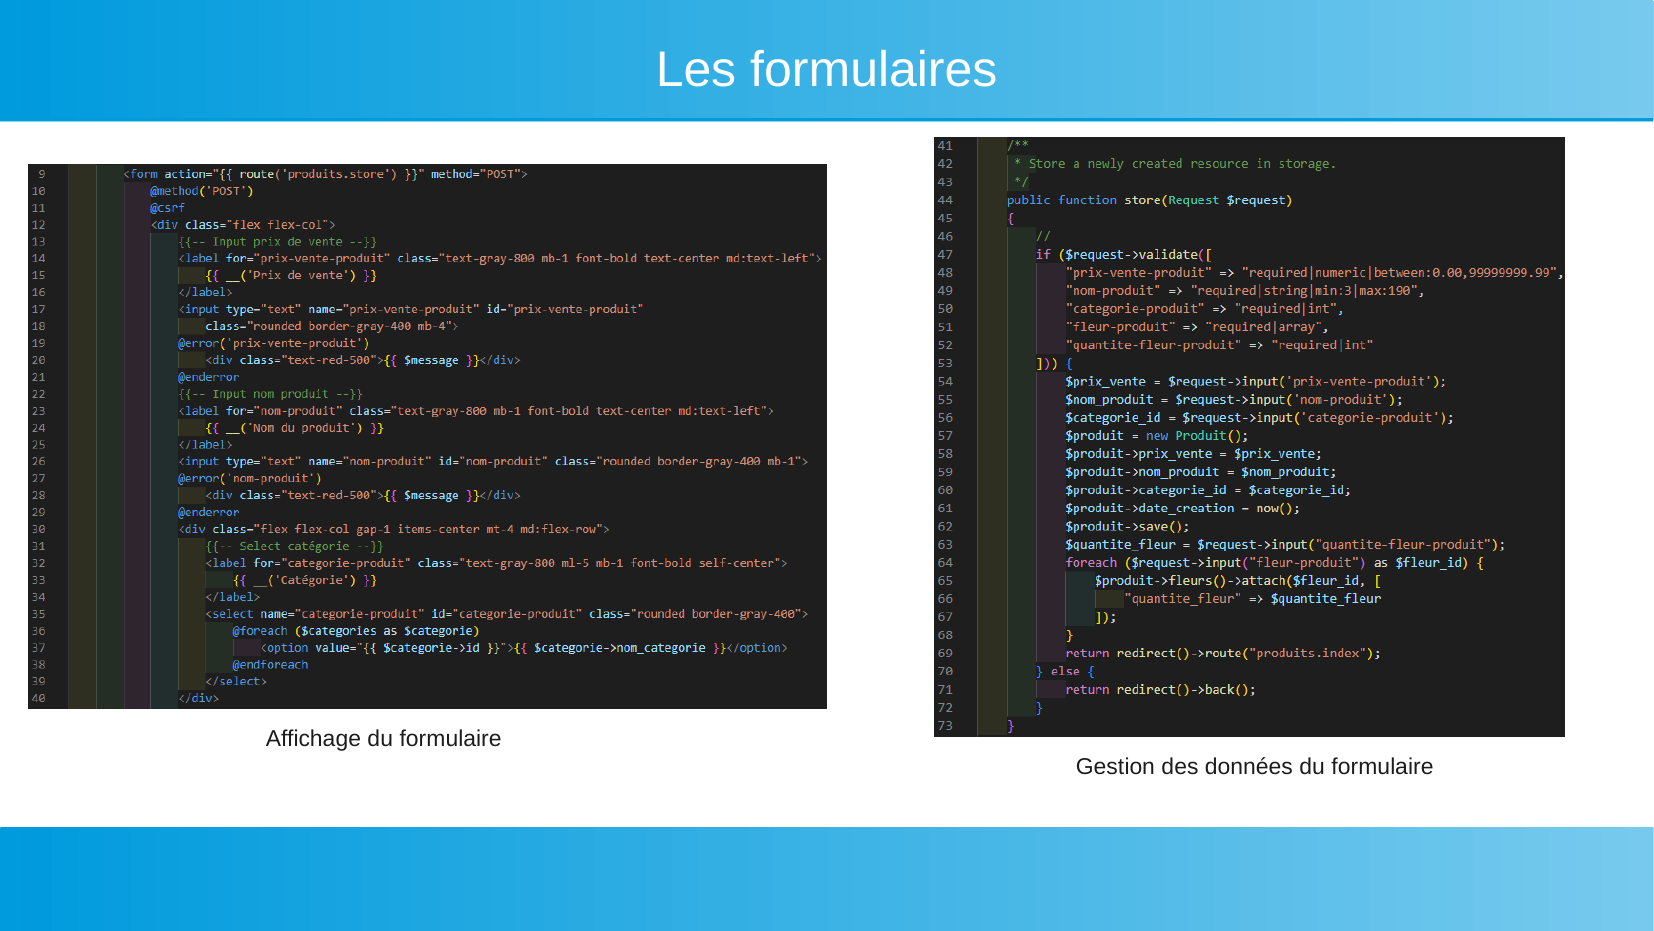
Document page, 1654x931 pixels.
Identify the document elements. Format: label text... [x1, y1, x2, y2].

picture [934, 137, 1565, 737]
title Les formulaires [59, 29, 1595, 108]
picture [28, 164, 827, 709]
text_box Affichage du formulaire [236, 708, 532, 768]
text_box Gestion des données du formulaire [1033, 737, 1477, 796]
